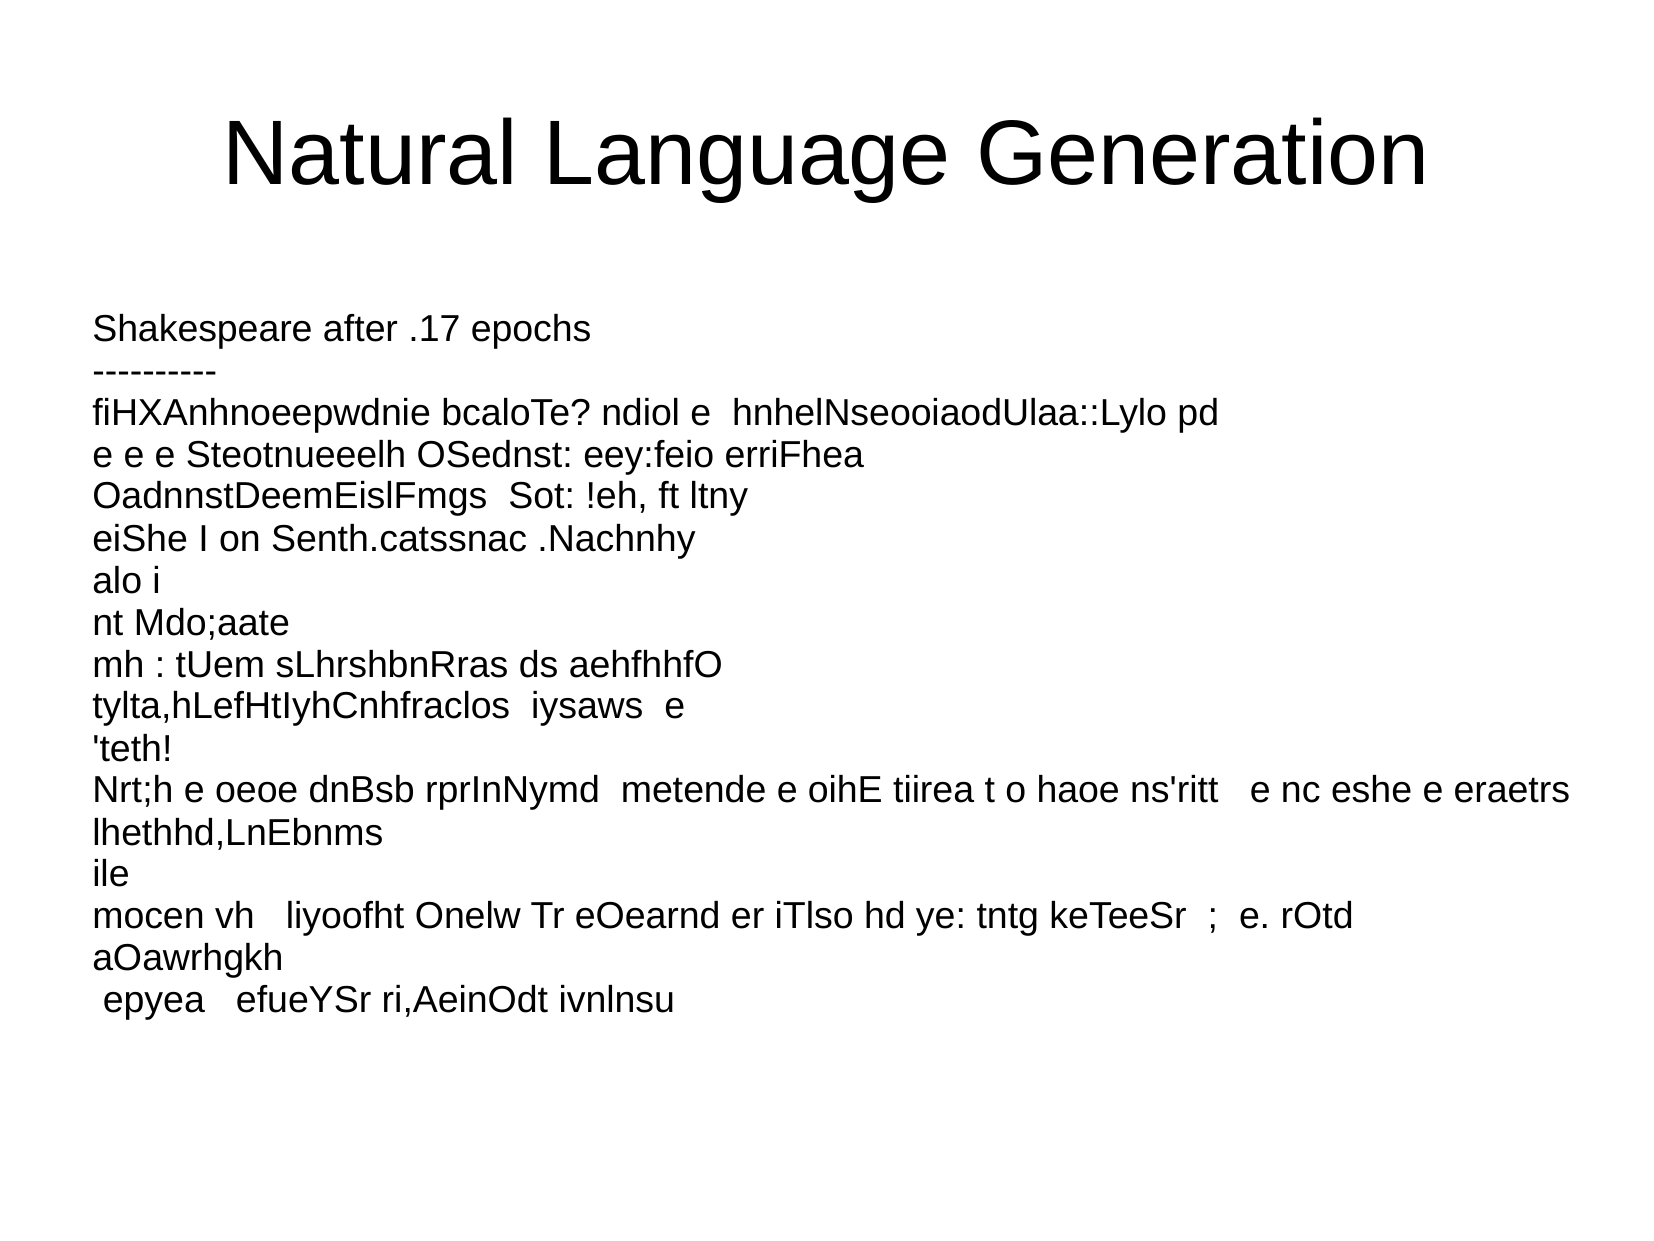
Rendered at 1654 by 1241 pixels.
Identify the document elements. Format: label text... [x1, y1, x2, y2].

title Natural Language Generation [82, 49, 1571, 257]
text_box Shakespeare after .17 epochs ---------- fiHXAnhnoeepwdnie bcaloTe? ndiol e hnhelNseooiaodUlaa::Lylo pd e e e Steotnueeelh OSednst: eey:feio erriFhea OadnnstDeemEislFmgs Sot: !eh, ft ltny eiShe I on Senth.catssnac .Nachnhy alo i nt Mdo;aate mh : tUem sLhrshbnRras ds aehfhhfO tylta,hLefHtIyhCnhfraclos iysaws e 'teth! Nrt;h e oeoe dnBsb rprInNymd metende e oihE tiirea t o haoe ns'ritt e nc eshe e eraetrs lhethhd,LnEbnms ile mocen vh liyoofht Onelw Tr eOearnd er iTlso hd ye: tntg keTeeSr ; e. rOtd aOawrhgkh epyea efueYSr ri,AeinOdt ivnlnsu [77, 299, 1587, 1029]
